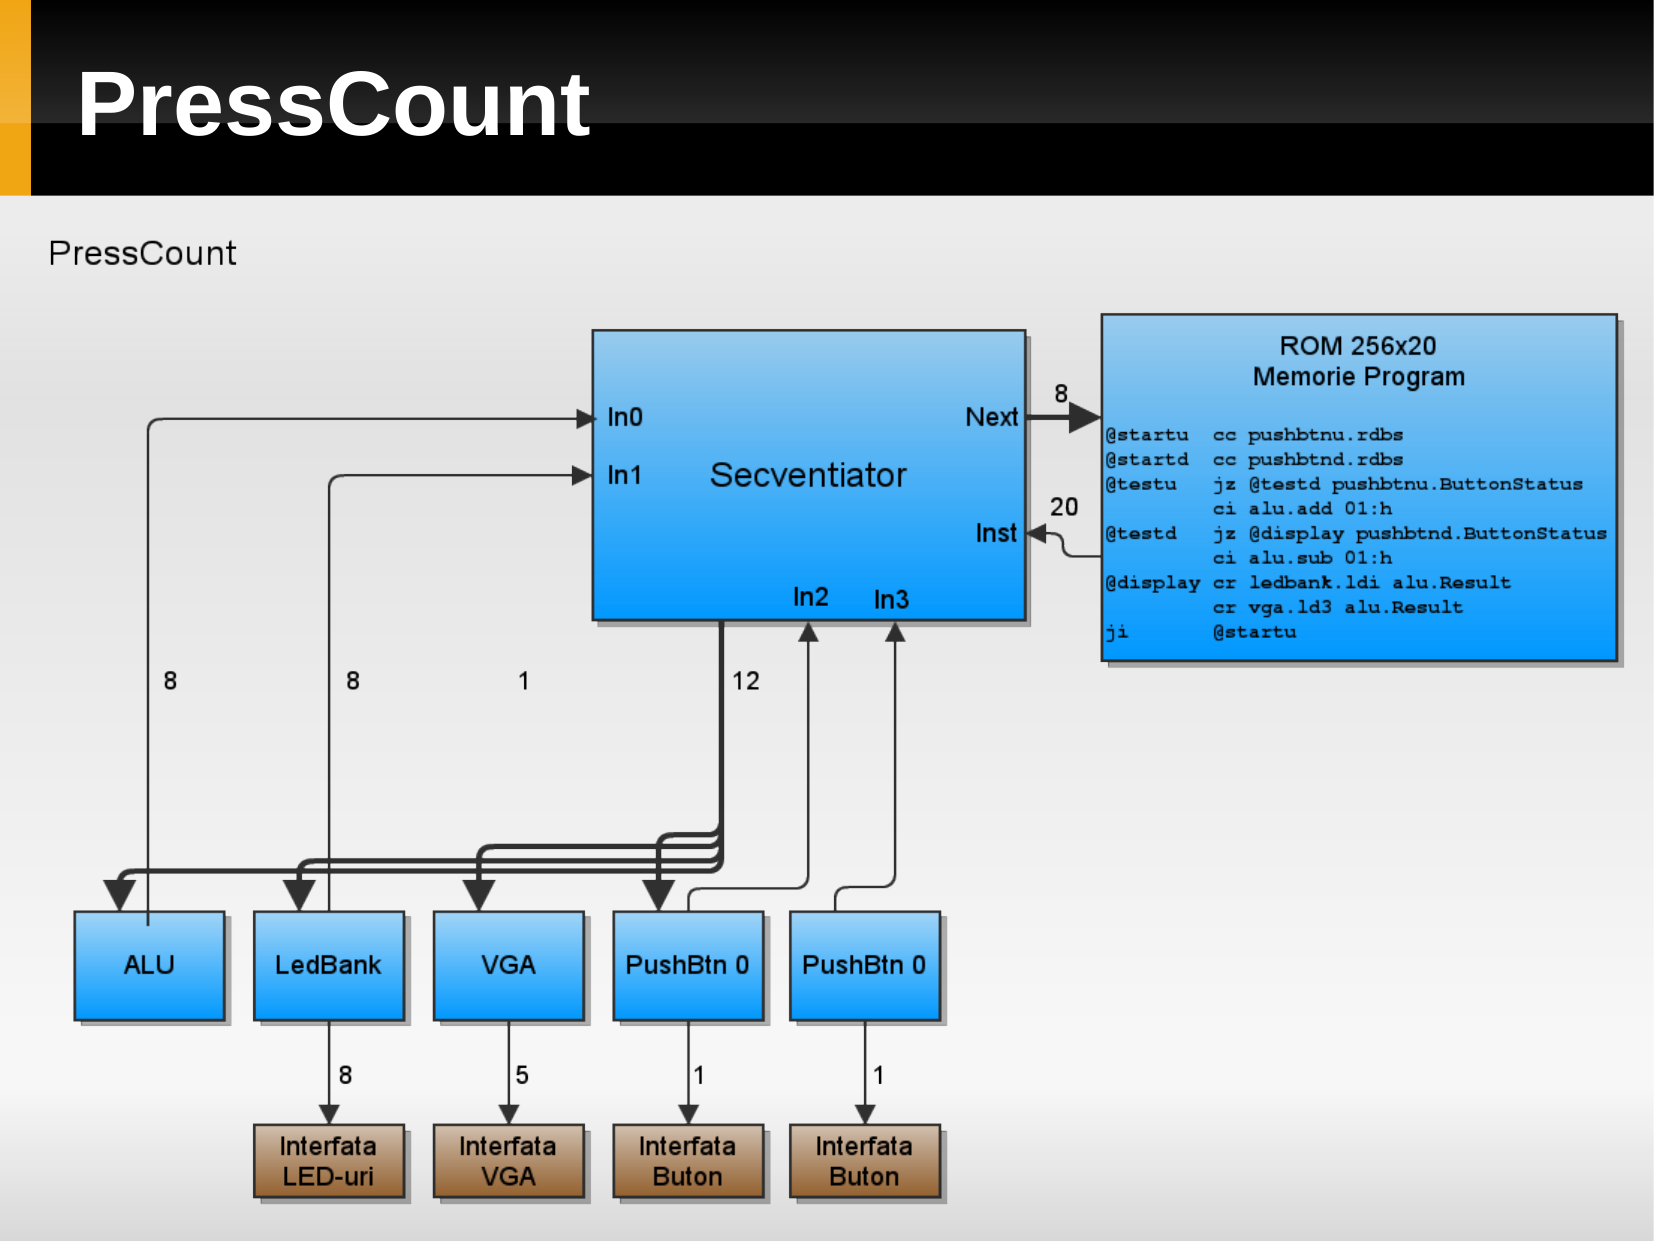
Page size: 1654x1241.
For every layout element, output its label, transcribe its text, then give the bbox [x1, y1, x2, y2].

title PressCount [76, 7, 1565, 187]
picture [0, 0, 1654, 1241]
